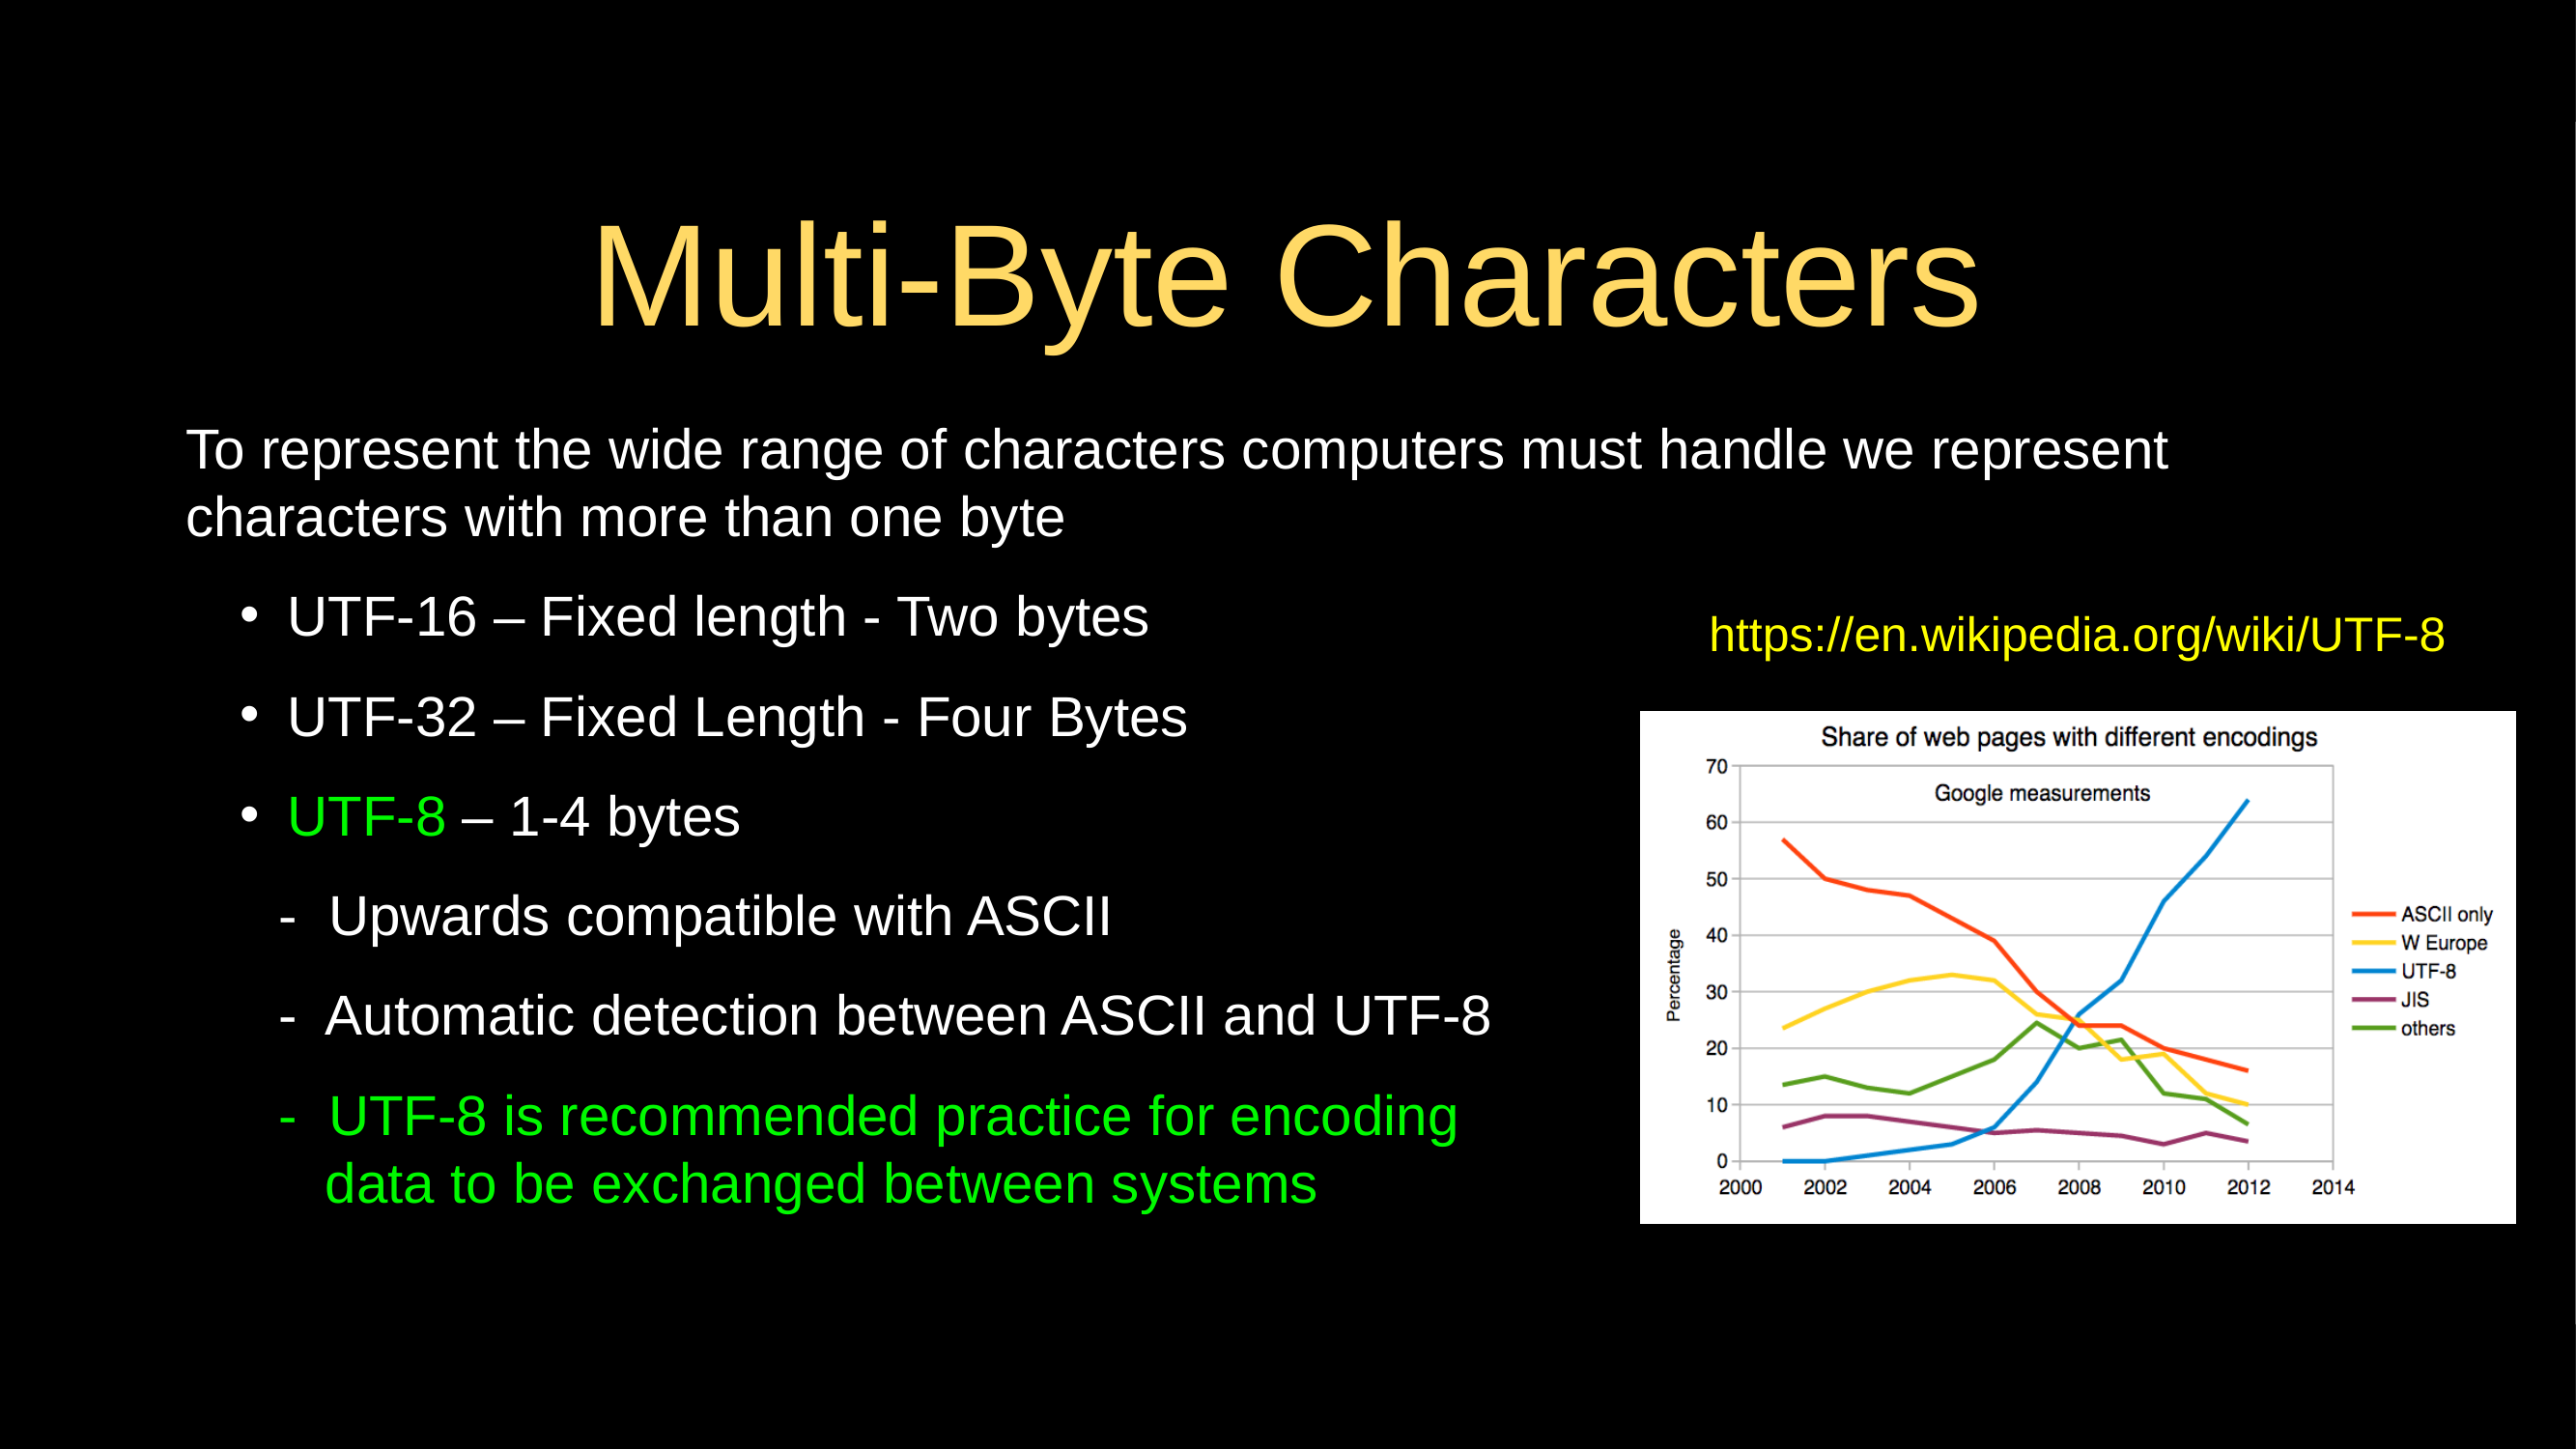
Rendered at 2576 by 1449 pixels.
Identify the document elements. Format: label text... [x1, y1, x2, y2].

picture [1640, 711, 2516, 1224]
text_box https://en.wikipedia.org/wiki/UTF-8 [1694, 596, 2462, 669]
list To represent the wide range of characters computers must handle we represent characters with more than one byte UTF-16 – Fixed length - Two bytes UTF-32 – Fixed Length - Four Bytes UTF-8 – 1-4 bytes - Upwards compatible with ASCII - Automatic detection between ASCII and UTF-8 - UTF-8 is recommended practice for encoding data to be exchanged between systems [80, 412, 2392, 1351]
title Multi-Byte Characters [183, 133, 2391, 403]
